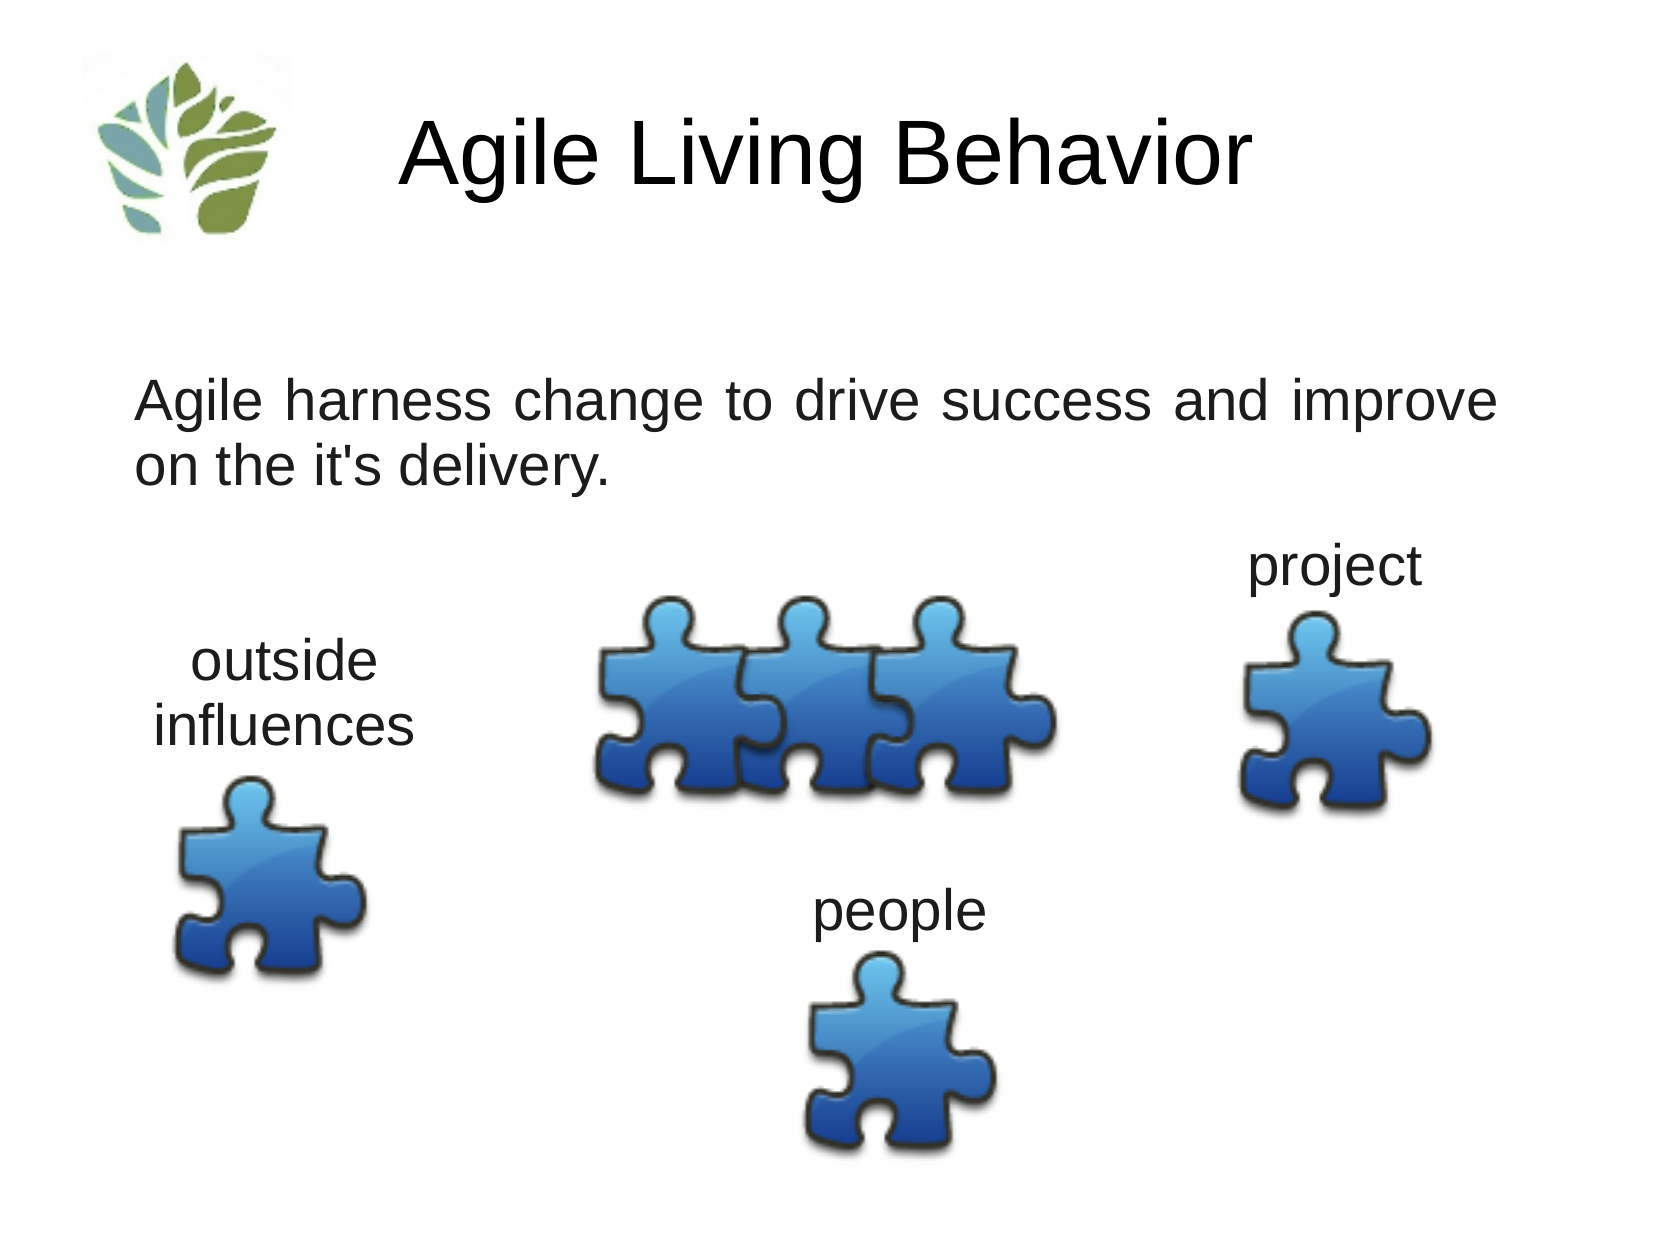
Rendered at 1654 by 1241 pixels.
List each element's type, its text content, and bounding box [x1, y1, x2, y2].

picture [585, 594, 1066, 811]
picture [165, 774, 376, 991]
picture [82, 49, 291, 258]
text_box project [1185, 525, 1486, 670]
text_box outside influences [105, 620, 466, 766]
title Agile Living Behavior [291, 49, 1571, 257]
text_box Agile harness change to drive success and improve on the it's delivery. [120, 360, 1516, 505]
picture [795, 1015, 1006, 1165]
picture [1230, 670, 1441, 825]
text_box people [750, 870, 1051, 1015]
